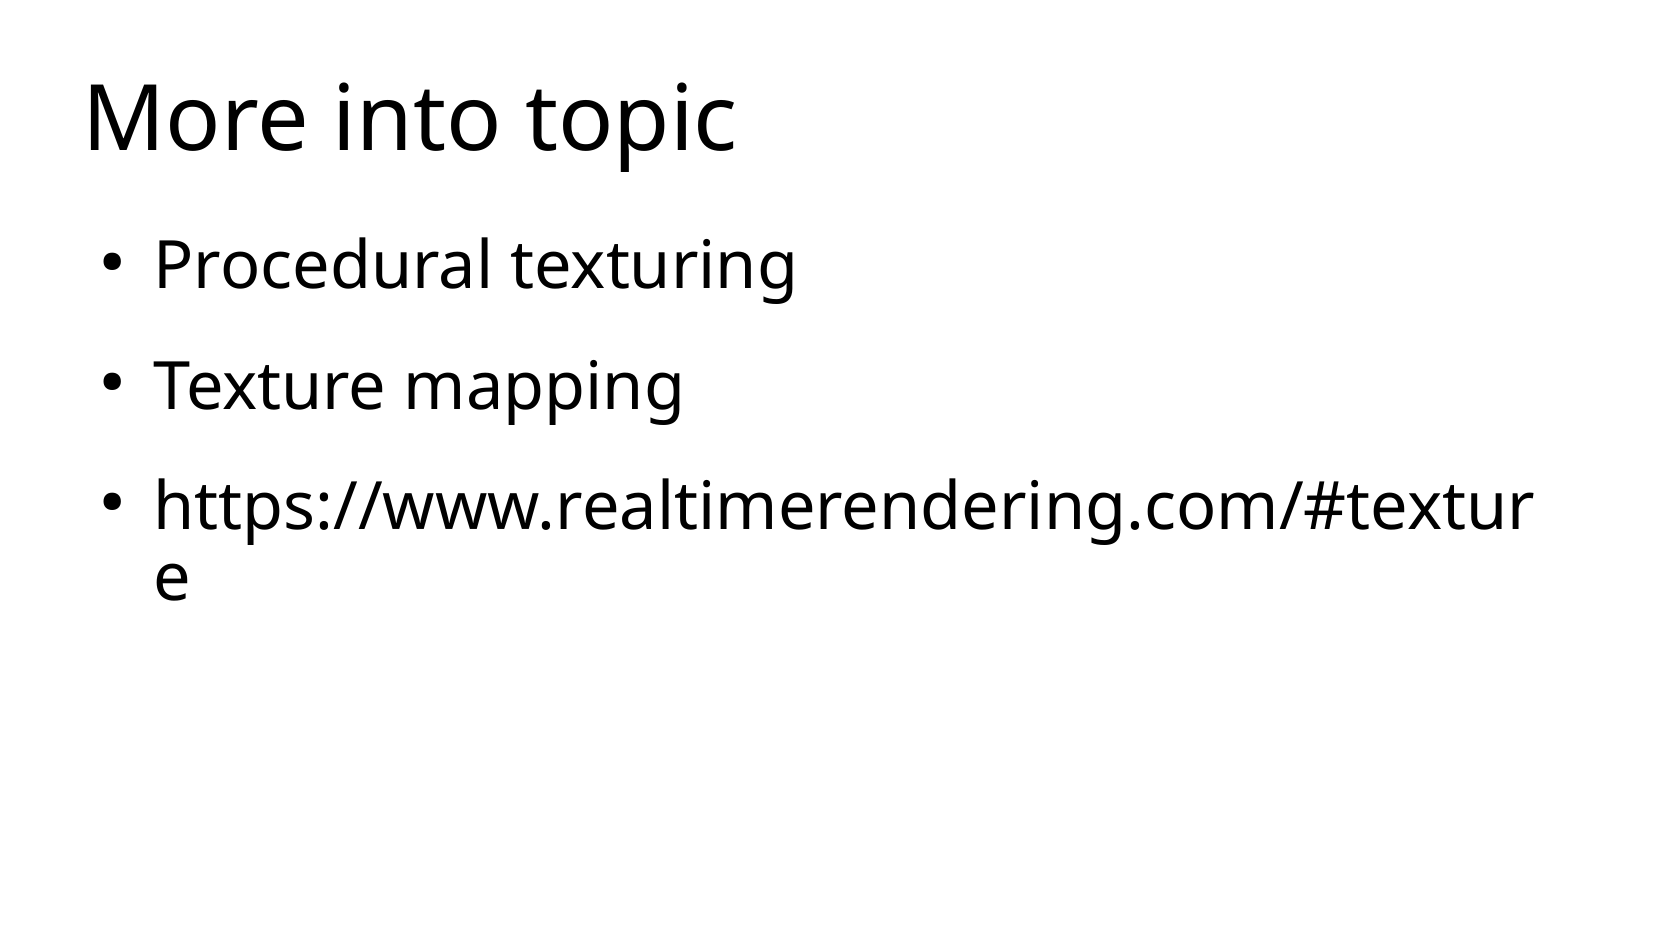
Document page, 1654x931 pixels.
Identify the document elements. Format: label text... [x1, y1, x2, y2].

title More into topic [82, 37, 1571, 193]
list Procedural texturing Texture mapping https://www.realtimerendering.com/#texture [82, 217, 1571, 758]
